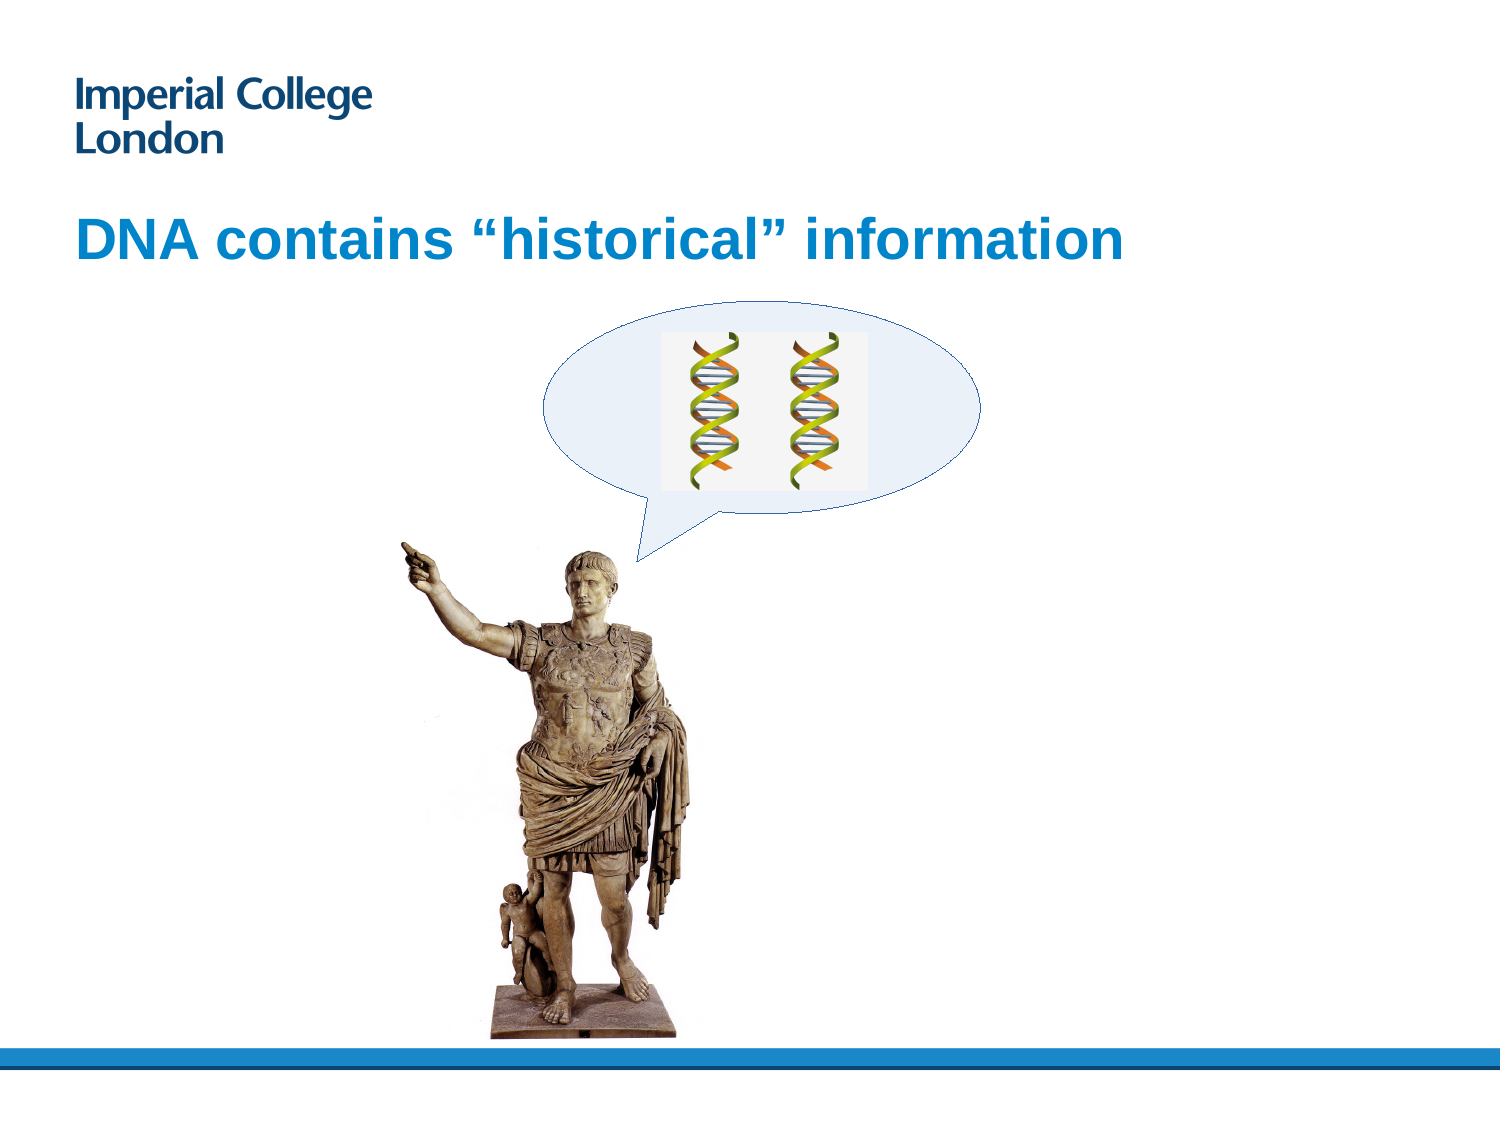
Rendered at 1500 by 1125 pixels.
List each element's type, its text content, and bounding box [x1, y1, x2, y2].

text_box [543, 301, 981, 562]
picture [0, 0, 1500, 1125]
title DNA contains “historical” information [75, 190, 1425, 275]
